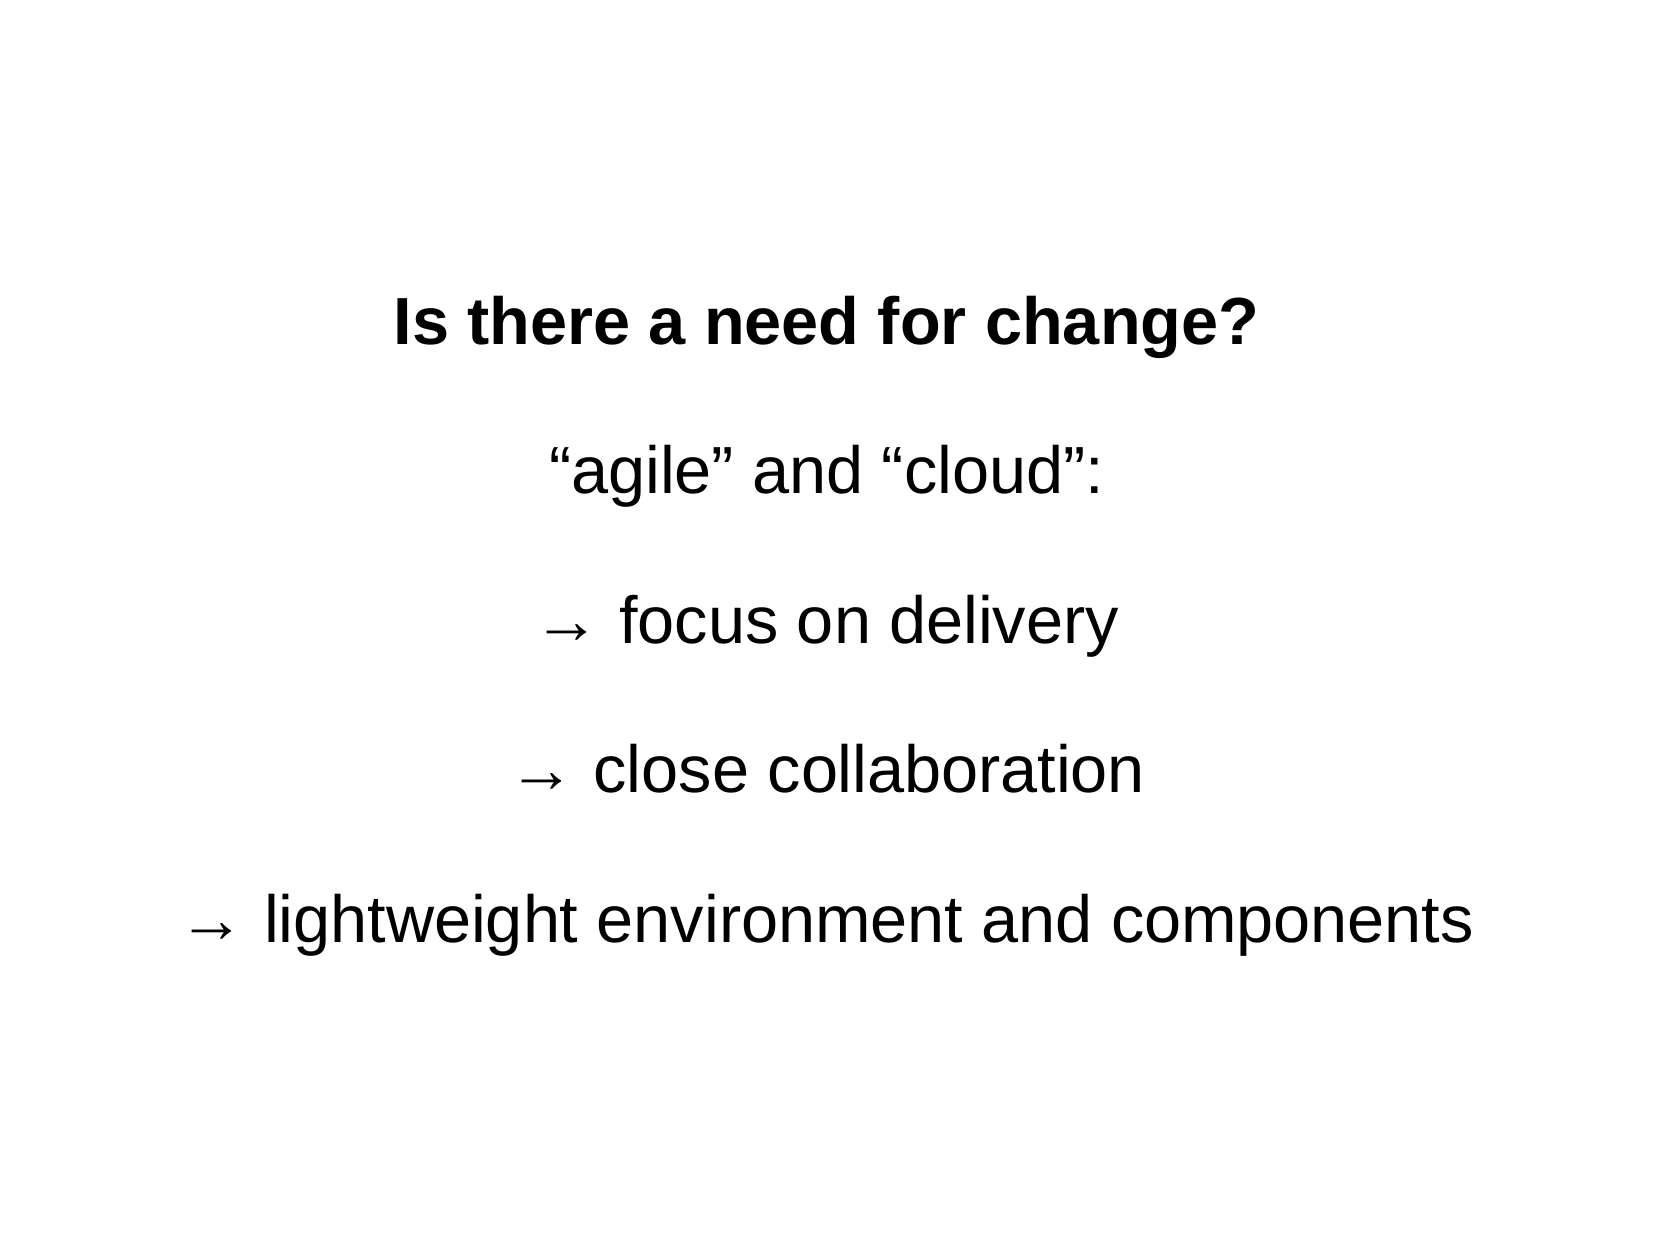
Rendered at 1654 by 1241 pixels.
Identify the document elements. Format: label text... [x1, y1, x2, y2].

subtitle Is there a need for change? “agile” and “cloud”: → focus on delivery → close collaboration → lightweight environment and components [82, 140, 1571, 1101]
